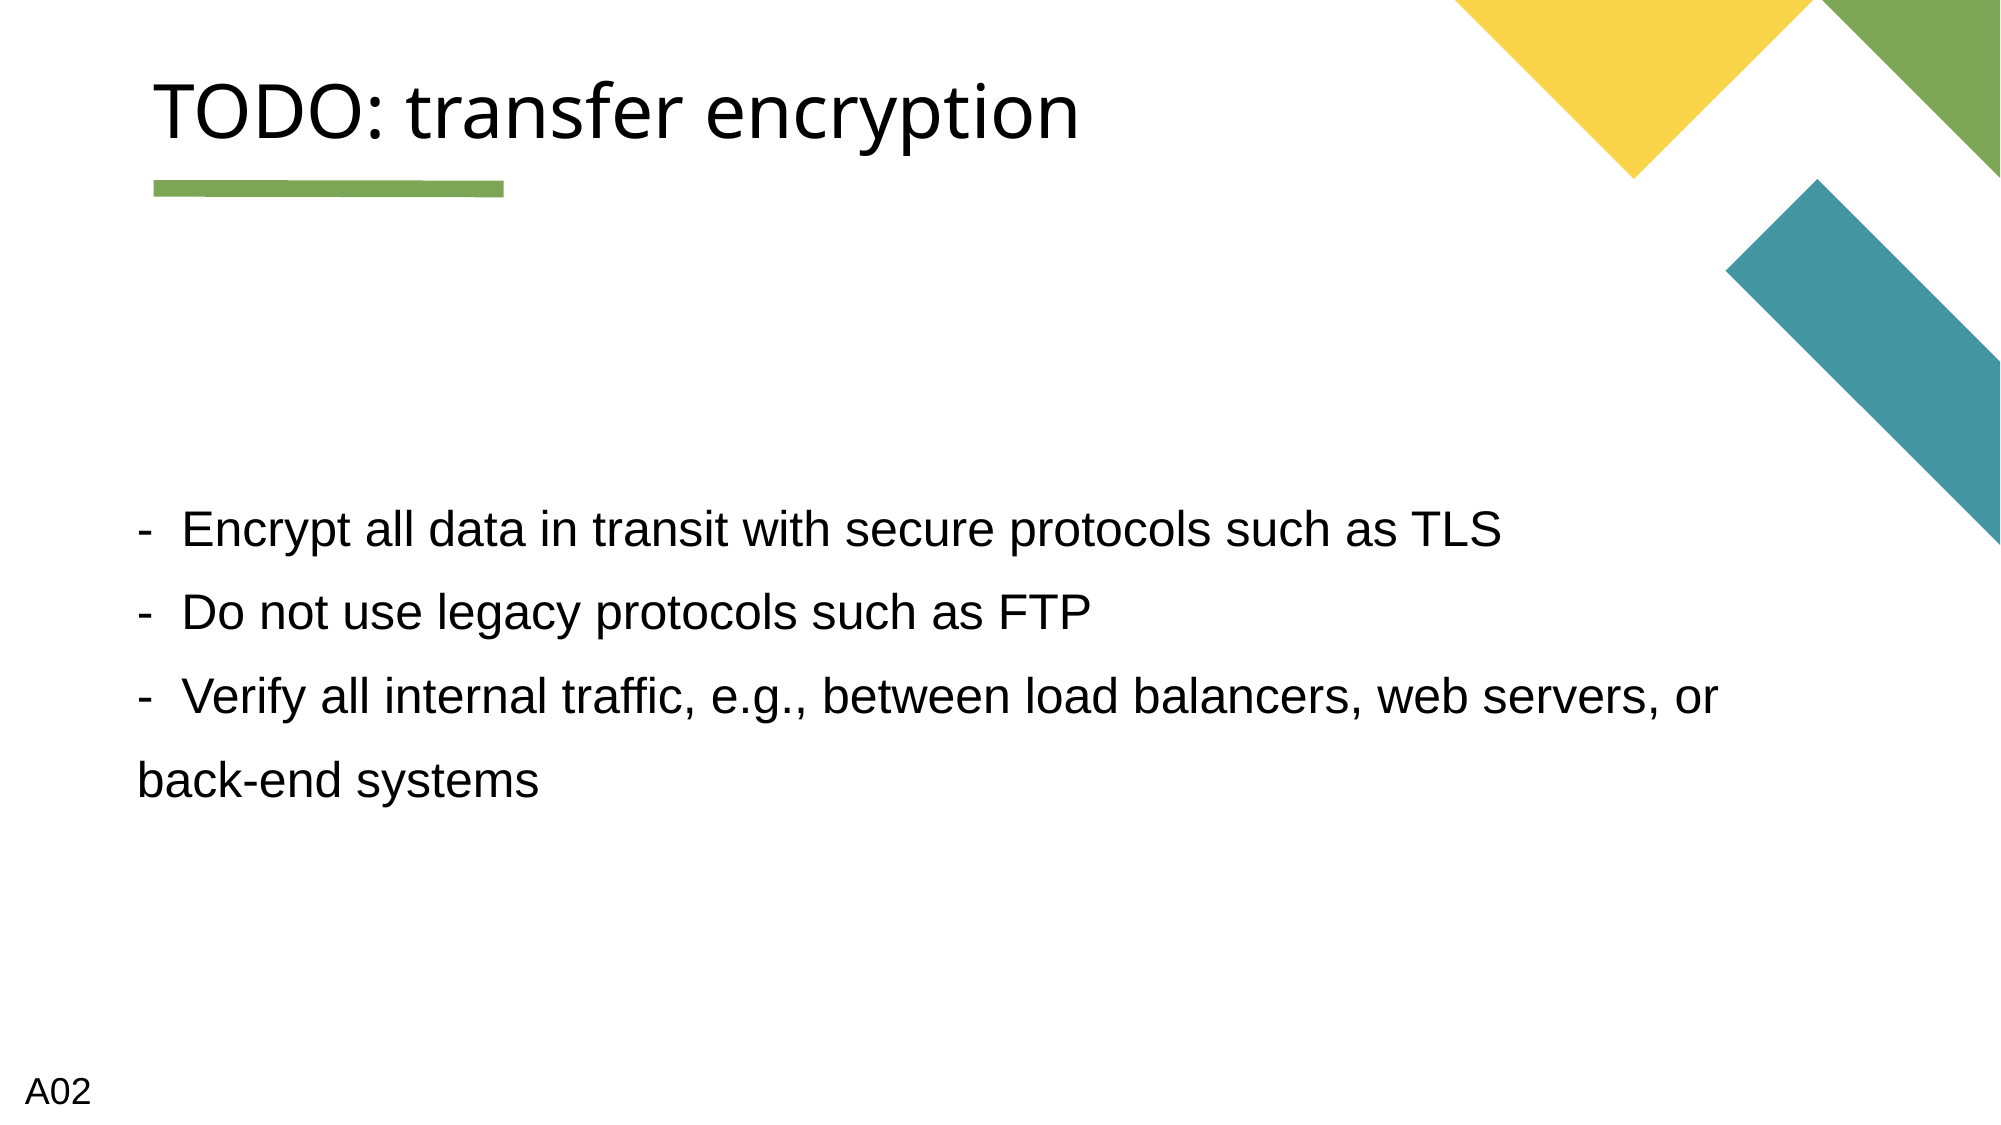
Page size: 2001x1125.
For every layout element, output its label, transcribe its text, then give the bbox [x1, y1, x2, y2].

text_box A02 [10, 1062, 107, 1120]
title TODO: transfer encryption [153, 21, 1536, 197]
text_box - Encrypt all data in transit with secure protocols such as TLS - Do not use legacy protocols such as FTP - Verify all internal traffic, e.g., between load balancers, web servers, or back-end systems [122, 409, 1819, 815]
